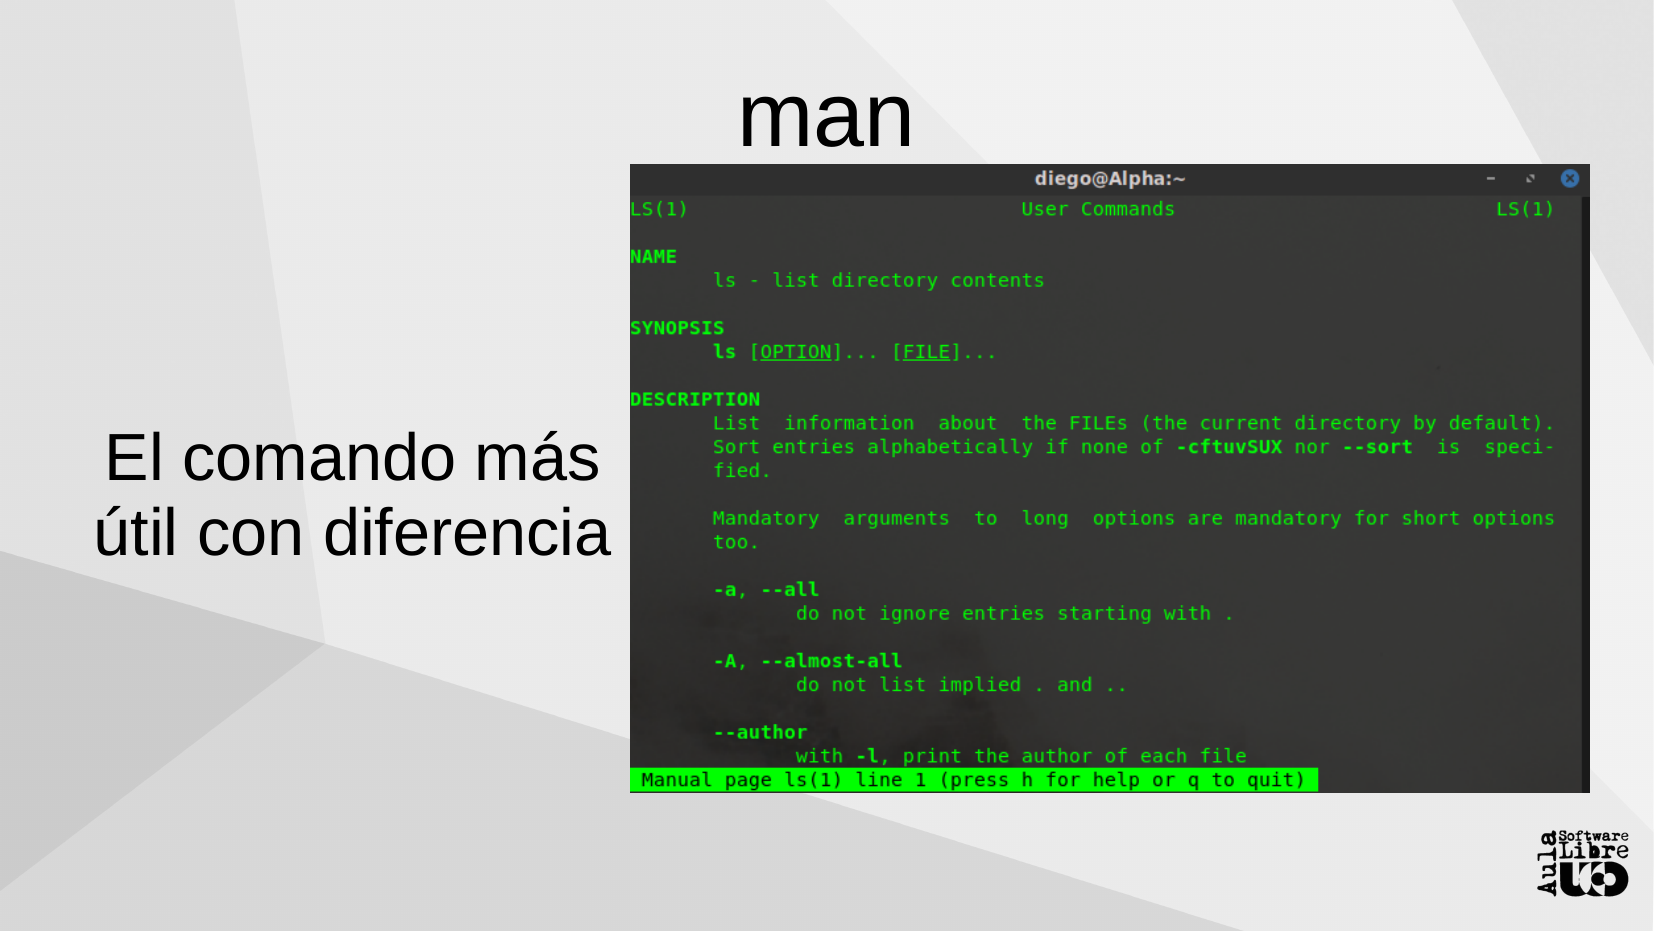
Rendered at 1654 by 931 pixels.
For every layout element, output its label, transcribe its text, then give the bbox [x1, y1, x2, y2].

title man [82, 37, 1571, 193]
subtitle El comando más útil con diferencia [60, 225, 630, 765]
picture [0, 0, 1654, 931]
